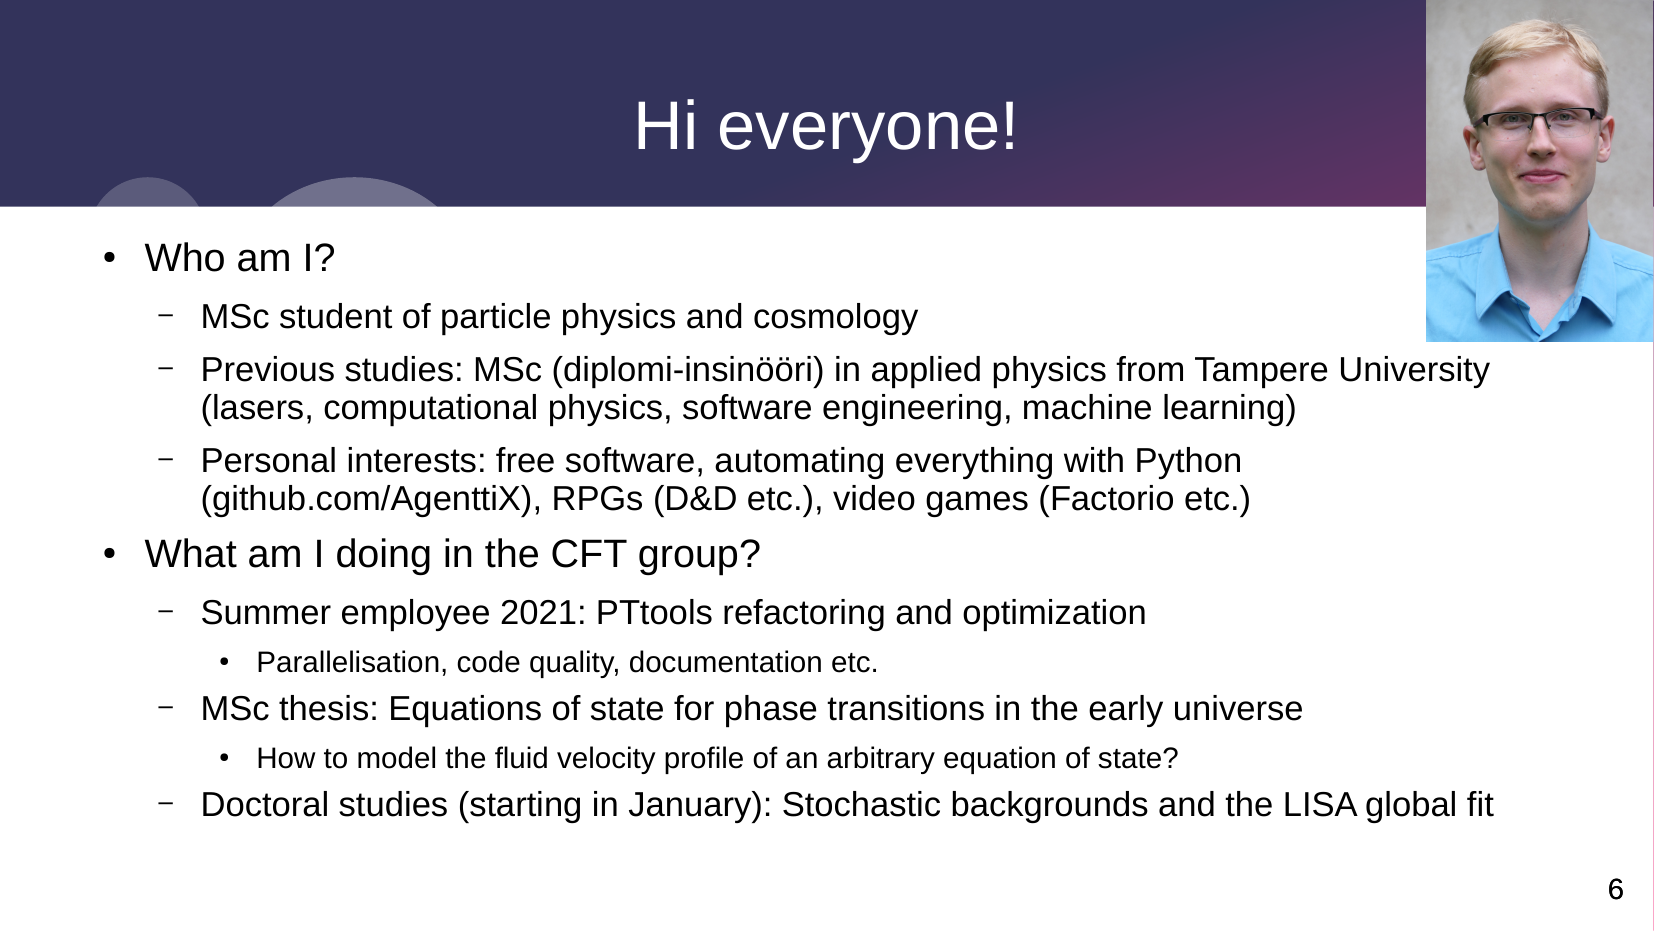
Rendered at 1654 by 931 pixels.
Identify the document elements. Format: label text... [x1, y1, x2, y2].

title Hi everyone! [88, 44, 1426, 207]
list Who am I? MSc student of particle physics and cosmology Previous studies: MSc (diplomi-insinööri) in applied physics from Tampere University (lasers, computational physics, software engineering, machine learning) Personal interests: free software, automating everything with Python (github.com/AgenttiX), RPGs (D&D etc.), video games (Factorio etc.) What am I doing in the CFT group? Summer employee 2021: PTtools refactoring and optimization Parallelisation, code quality, documentation etc. MSc thesis: Equations of state for phase transitions in the early universe How to model the fluid velocity profile of an arbitrary equation of state? Doctoral studies (starting in January): Stochastic backgrounds and the LISA global fit [88, 236, 1565, 827]
picture [1426, 0, 1654, 342]
